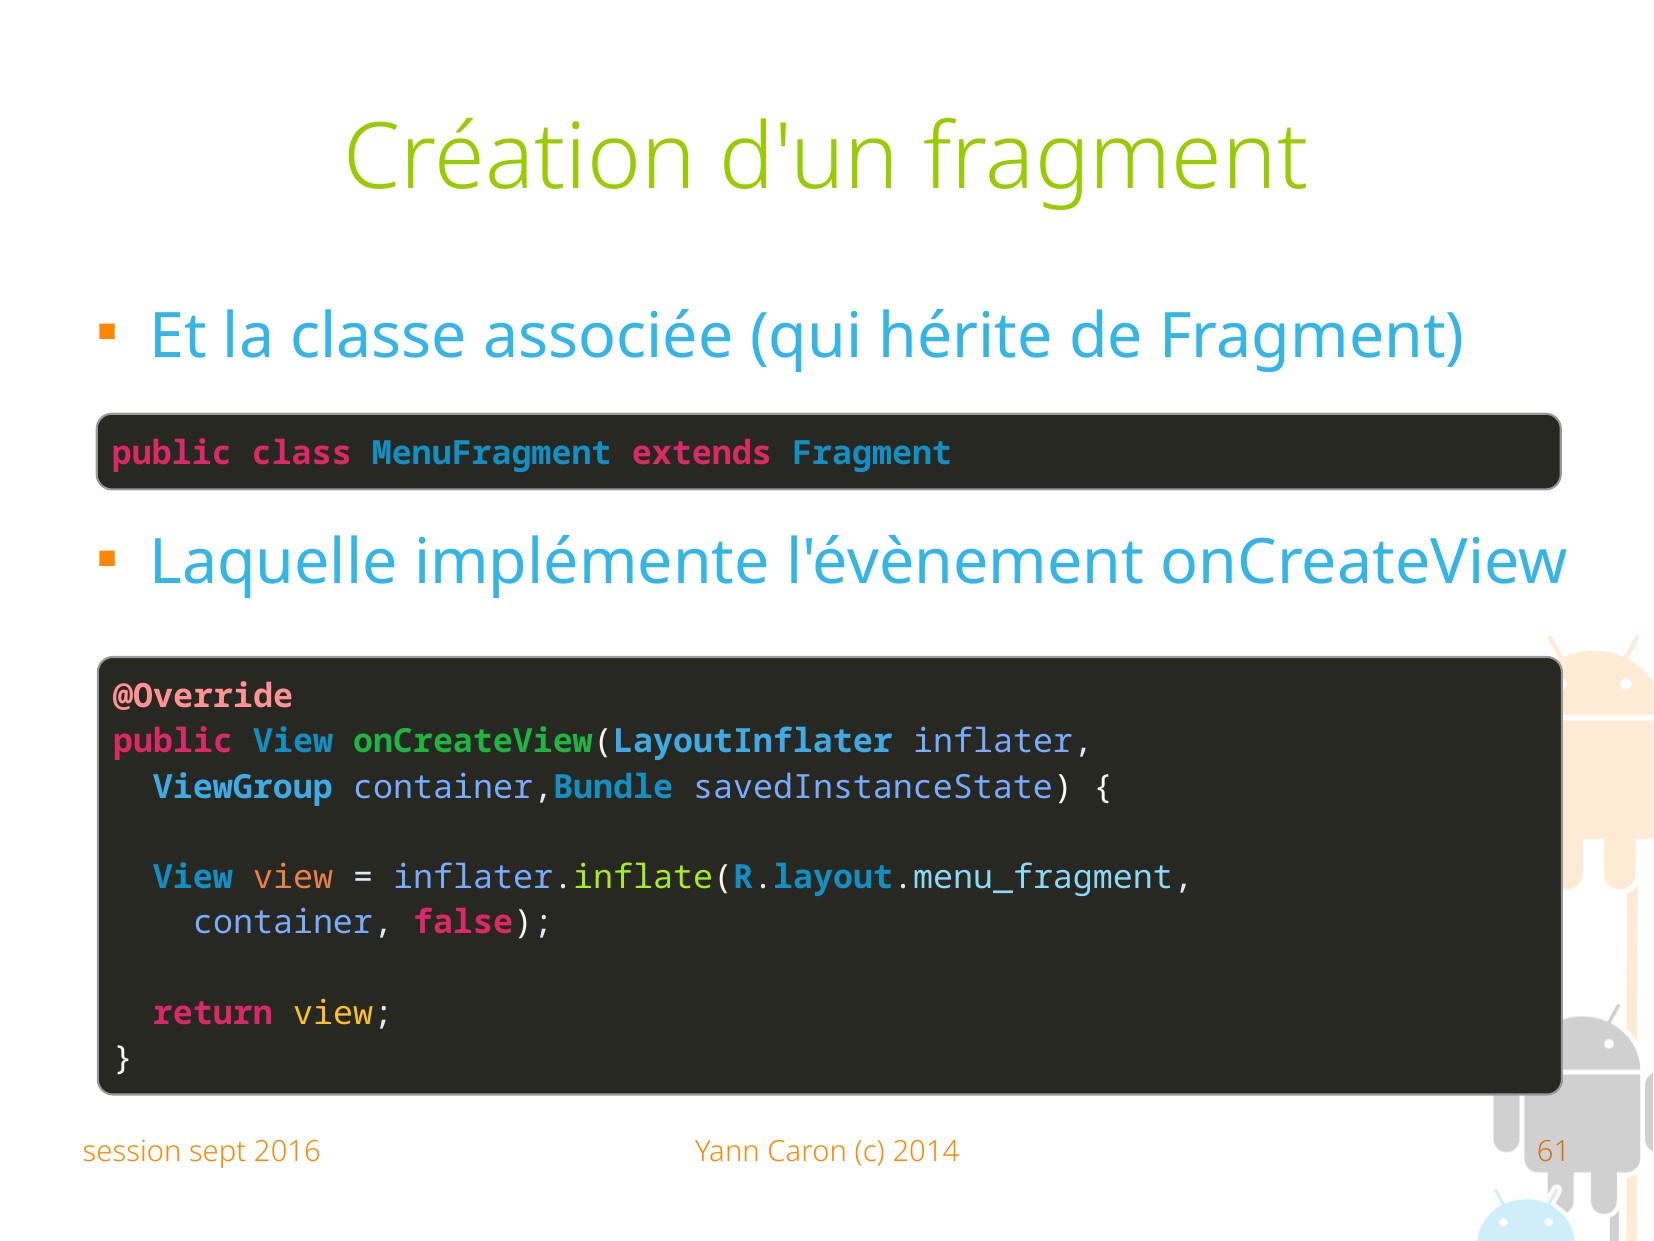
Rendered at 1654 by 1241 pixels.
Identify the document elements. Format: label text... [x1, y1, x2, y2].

list Et la classe associée (qui hérite de Fragment) Laquelle implémente l'évènement onCreateView [82, 290, 1571, 631]
title Création d'un fragment [82, 49, 1571, 257]
text_box @Override public View onCreateView(LayoutInflater inflater, ViewGroup container,Bundle savedInstanceState) { View view = inflater.inflate(R.layout.menu_fragment, container, false); return view; } [97, 656, 1562, 1039]
text_box public class MenuFragment extends Fragment [96, 413, 1561, 484]
picture [240, 423, 1654, 1241]
